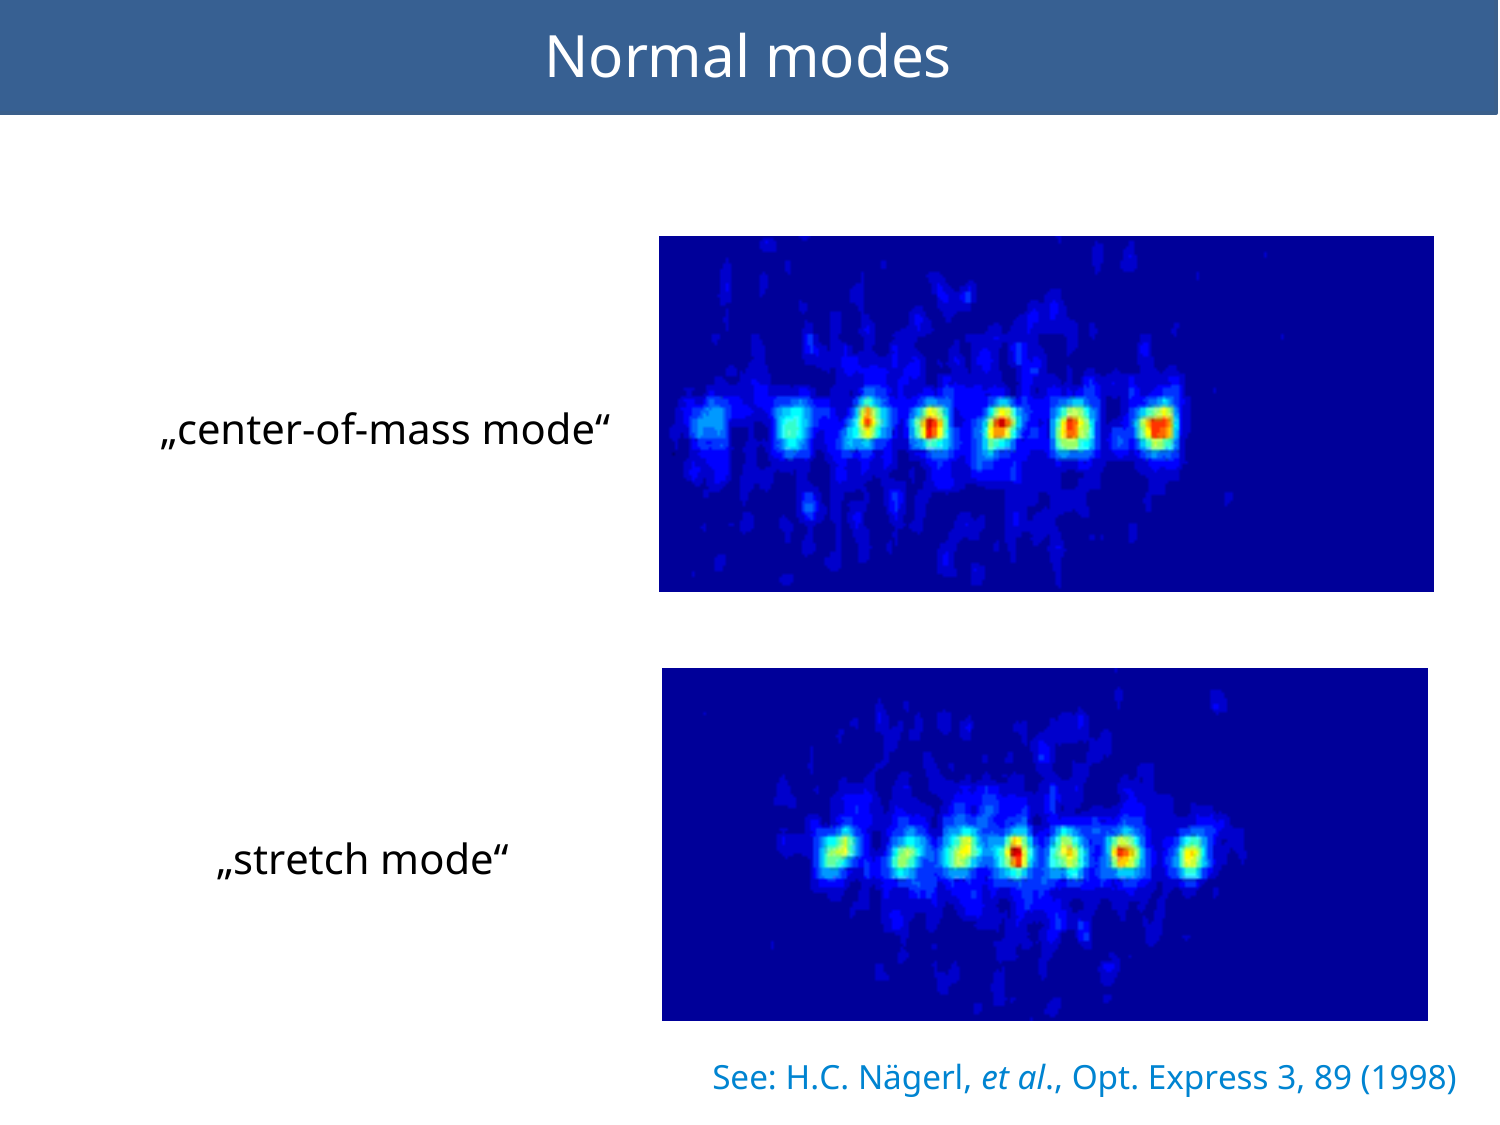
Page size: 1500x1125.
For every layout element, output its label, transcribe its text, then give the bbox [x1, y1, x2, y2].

text_box „stretch mode“ [201, 824, 524, 891]
picture [662, 668, 1428, 1021]
text_box „center-of-mass mode“ [145, 395, 626, 462]
title Normal modes [0, 0, 1497, 122]
text_box See: H.C. Nägerl, et al., Opt. Express 3, 89 (1998) [697, 1048, 1500, 1125]
picture [659, 236, 1434, 592]
